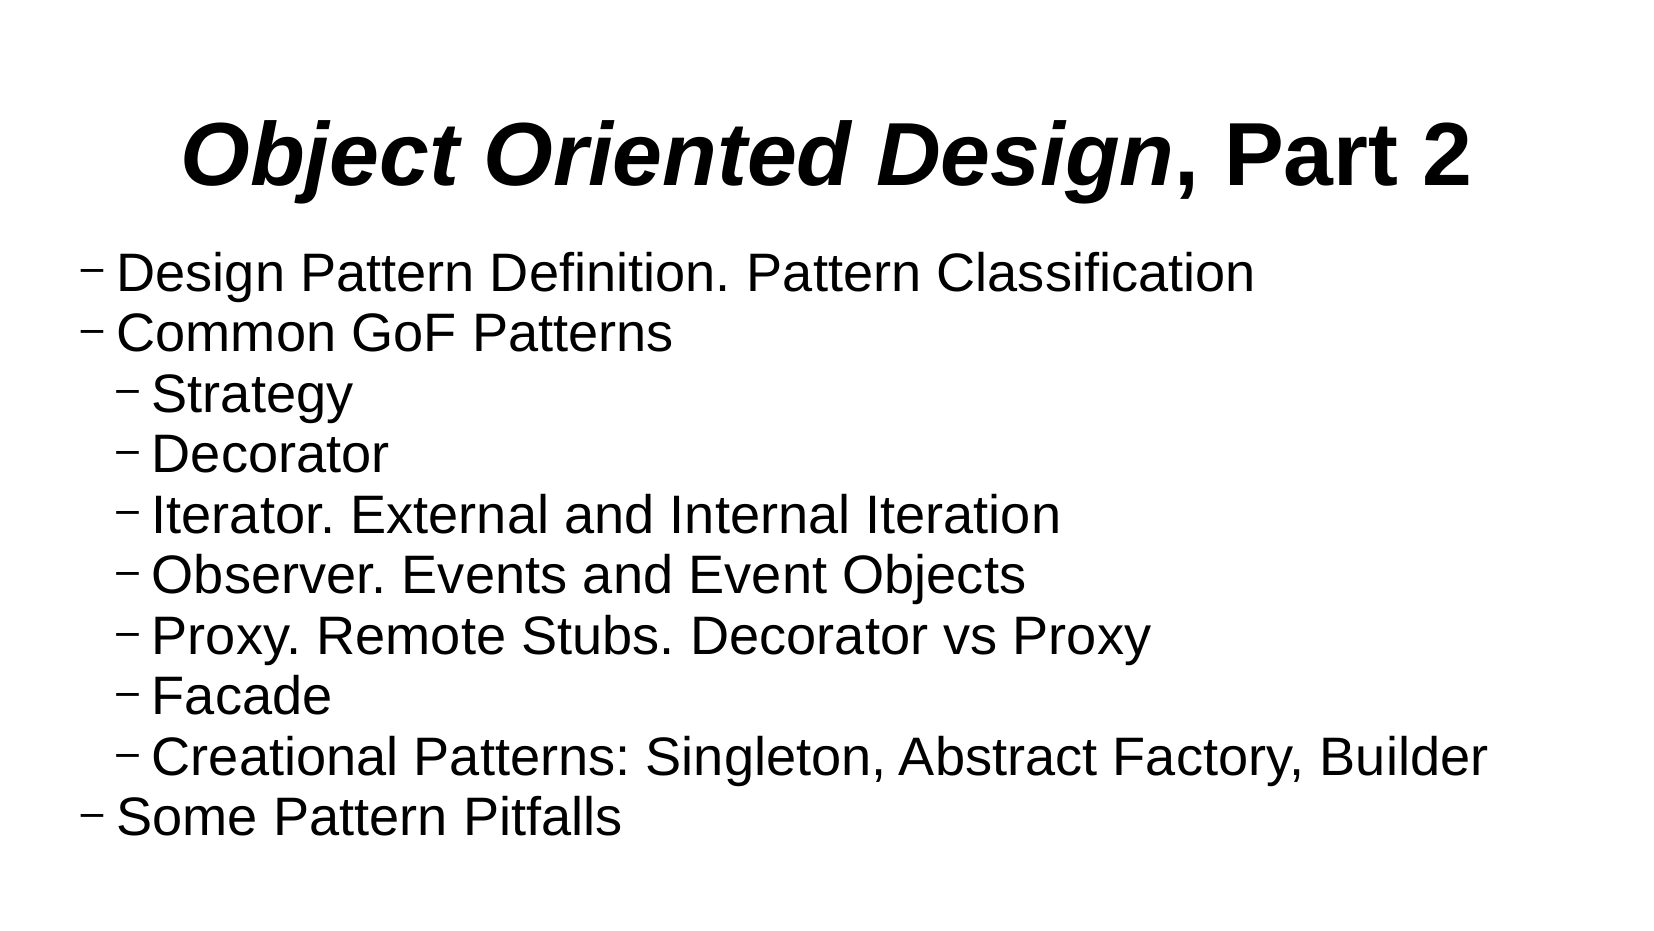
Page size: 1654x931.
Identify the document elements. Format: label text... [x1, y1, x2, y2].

subtitle Design Pattern Definition. Pattern Classification Common GoF Patterns Strategy Decorator Iterator. External and Internal Iteration Observer. Events and Event Objects Proxy. Remote Stubs. Decorator vs Proxy Facade Creational Patterns: Singleton, Abstract Factory, Builder Some Pattern Pitfalls [80, 241, 1569, 848]
title Object Oriented Design, Part 2 [82, 76, 1571, 233]
